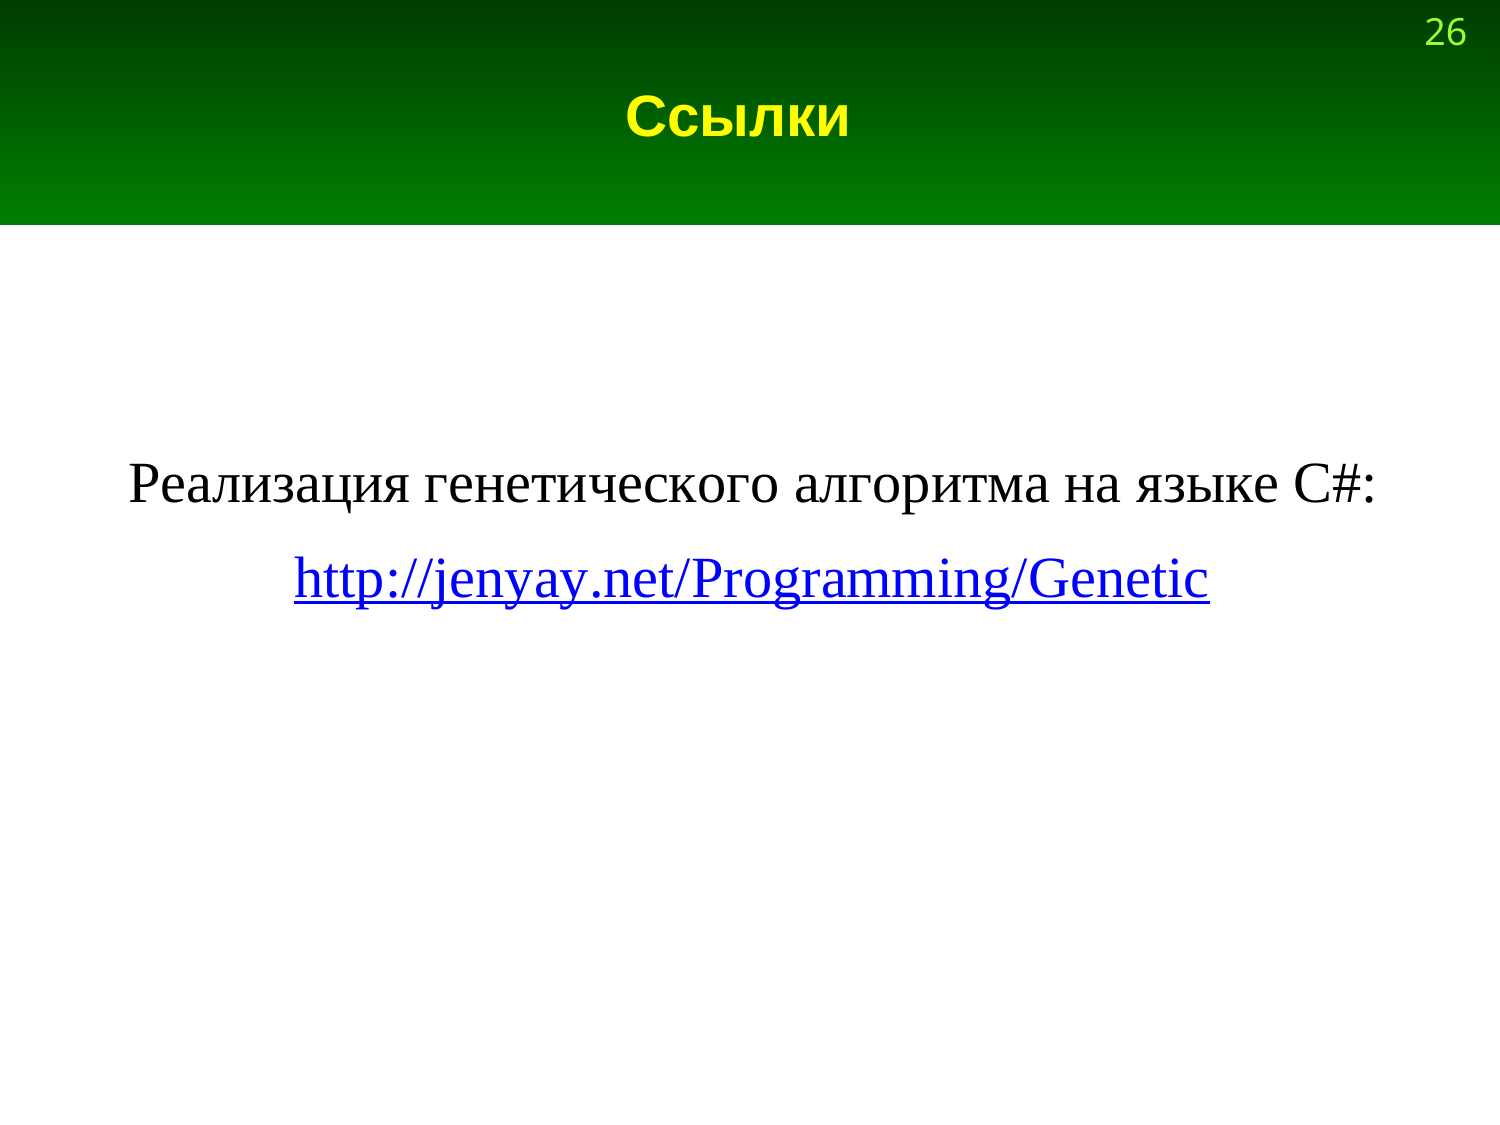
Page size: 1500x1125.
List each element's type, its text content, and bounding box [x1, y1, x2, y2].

text_box Реализация генетического алгоритма на языке C#: [113, 437, 1387, 522]
text_box http://jenyay.net/Programming/Genetic [279, 531, 1221, 617]
title Ссылки [88, 18, 1389, 207]
